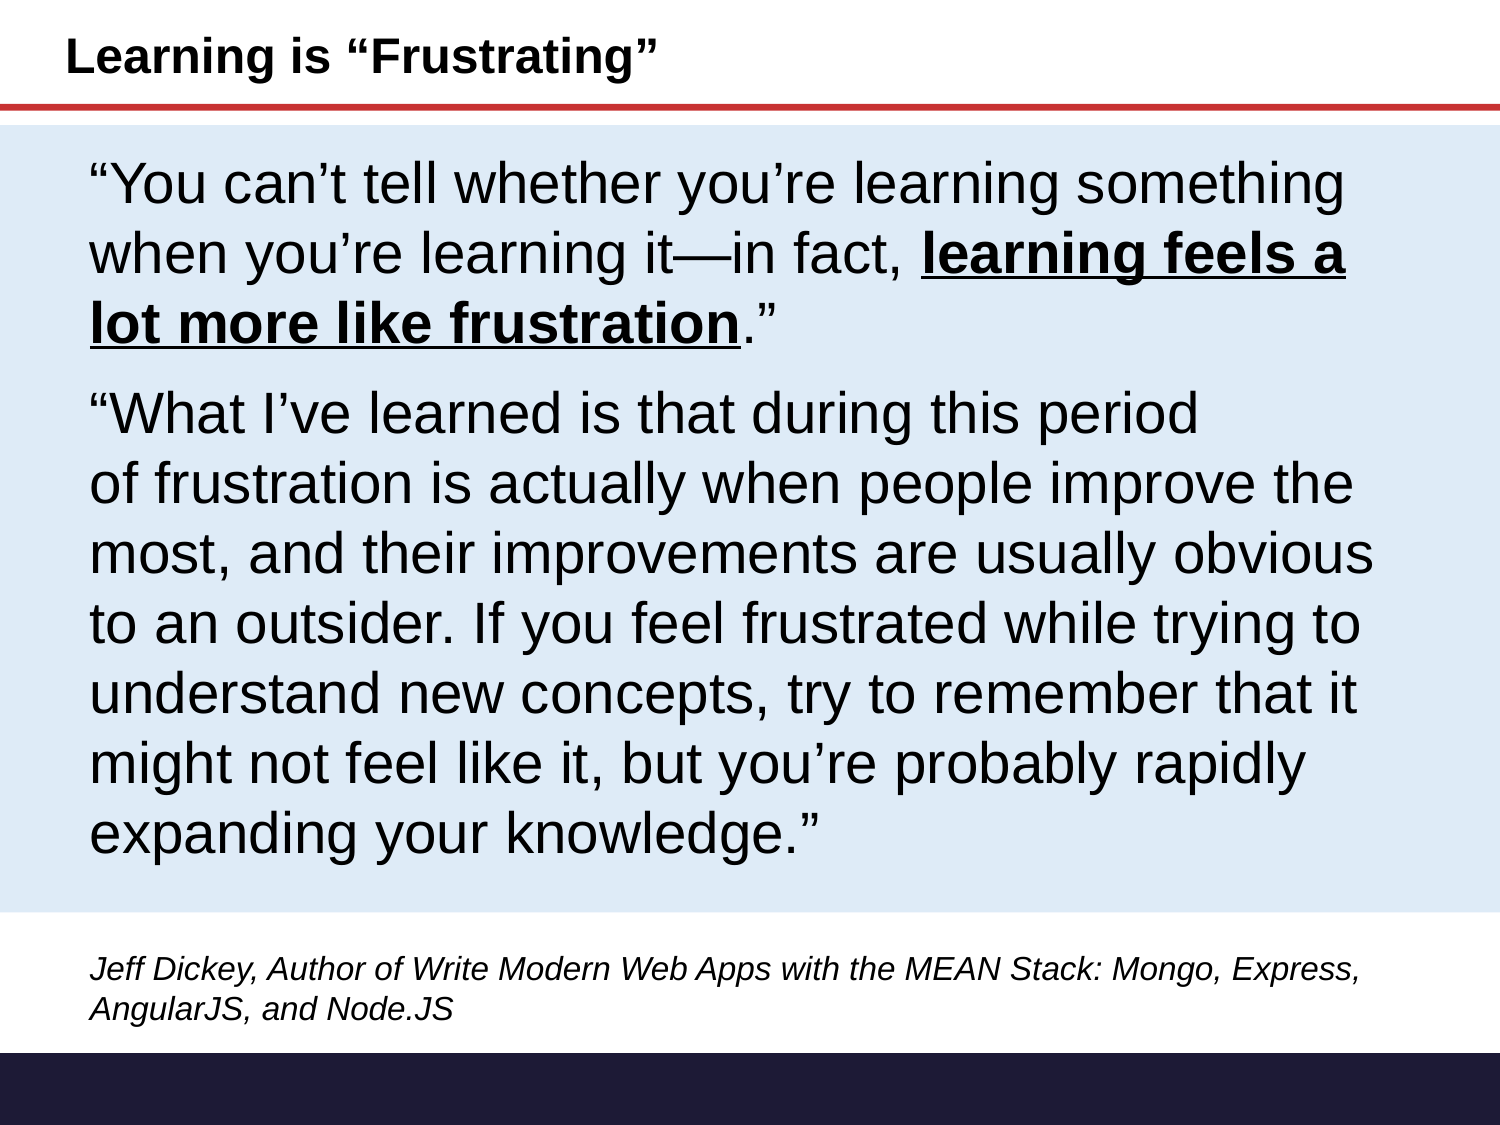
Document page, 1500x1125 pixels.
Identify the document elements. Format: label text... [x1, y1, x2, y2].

title Learning is “Frustrating” [50, 0, 948, 108]
text_box “You can’t tell whether you’re learning something when you’re learning it—in fact, learning feels a lot more like frustration.” “What I’ve learned is that during this period of frustration is actually when people improve the most, and their improvements are usually obvious to an outsider. If you feel frustrated while trying to understand new concepts, try to remember that it might not feel like it, but you’re probably rapidly expanding your knowledge.” Jeff Dickey, Author of Write Modern Web Apps with the MEAN Stack: Mongo, Express, AngularJS, and Node.JS [74, 137, 1425, 880]
text_box [0, 125, 1500, 913]
